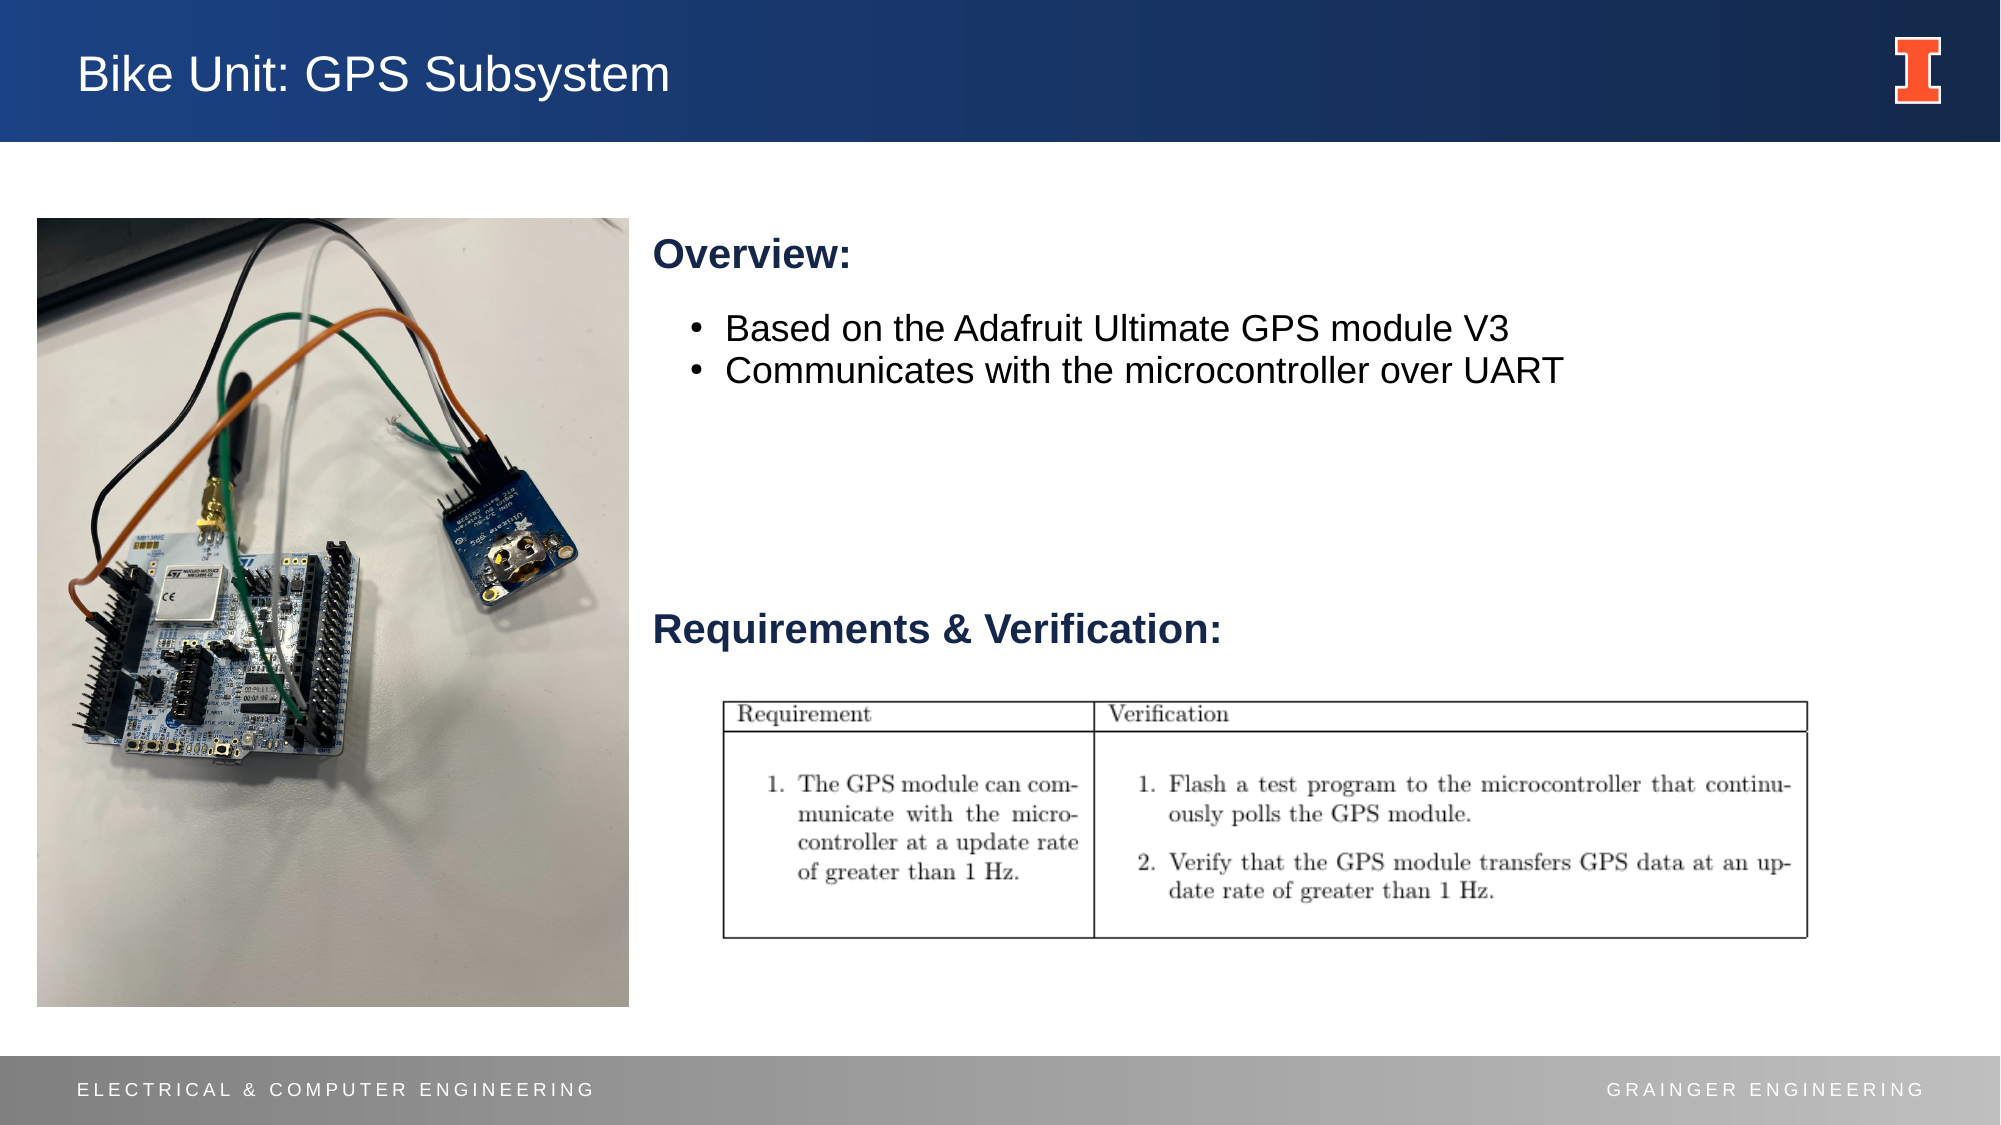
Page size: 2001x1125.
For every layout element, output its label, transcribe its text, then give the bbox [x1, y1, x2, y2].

picture [37, 218, 629, 1007]
text_box Bike Unit: GPS Subsystem [61, 33, 1852, 109]
text_box Based on the Adafruit Ultimate GPS module V3 Communicates with the microcontroller over UART [675, 299, 1581, 399]
text_box [0, 1056, 2000, 1125]
text_box [0, 0, 2000, 142]
text_box Overview: [637, 218, 1531, 300]
picture [1895, 37, 1941, 104]
text_box Requirements & Verification: [637, 593, 1531, 676]
text_box GRAINGER ENGINEERING [1531, 1070, 1938, 1108]
picture [695, 681, 1838, 976]
text_box ELECTRICAL & COMPUTER ENGINEERING [61, 1070, 1373, 1108]
